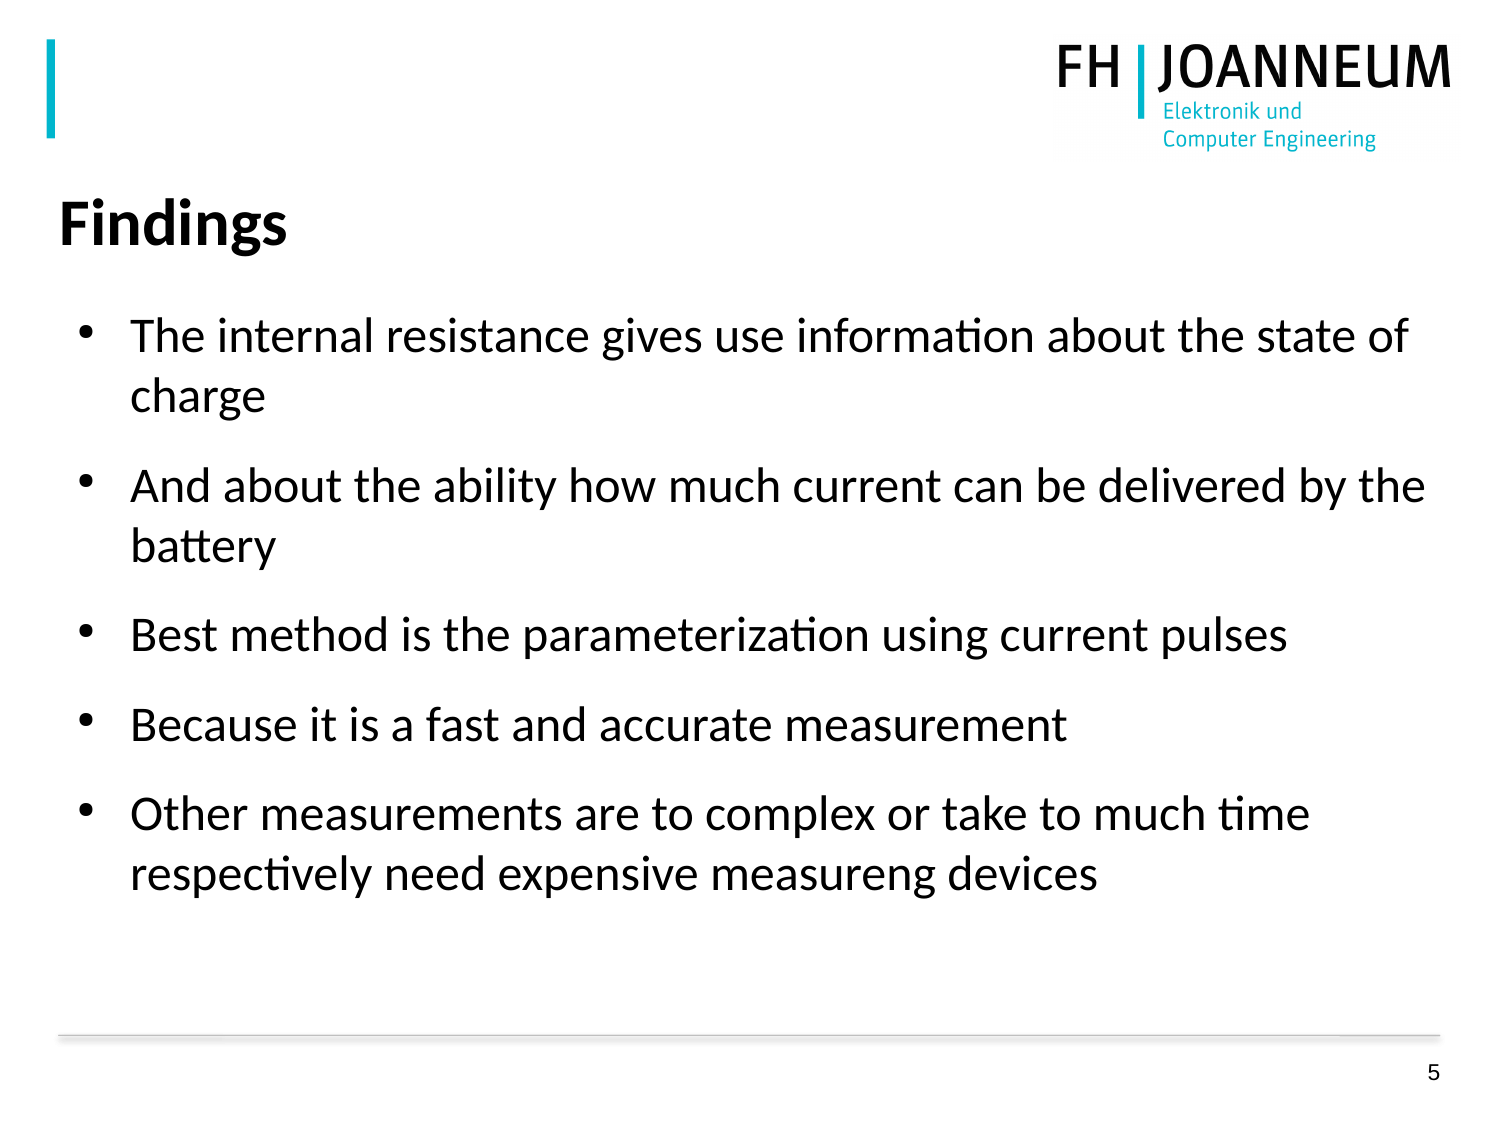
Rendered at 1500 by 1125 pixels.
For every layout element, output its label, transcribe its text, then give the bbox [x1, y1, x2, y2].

list The internal resistance gives use information about the state of charge And about the ability how much current can be delivered by the battery Best method is the parameterization using current pulses Because it is a fast and accurate measurement Other measurements are to complex or take to much time respectively need expensive measureng devices [44, 295, 1456, 1000]
title Findings [44, 178, 1456, 266]
picture [1053, 34, 1461, 162]
picture [52, 37, 57, 140]
